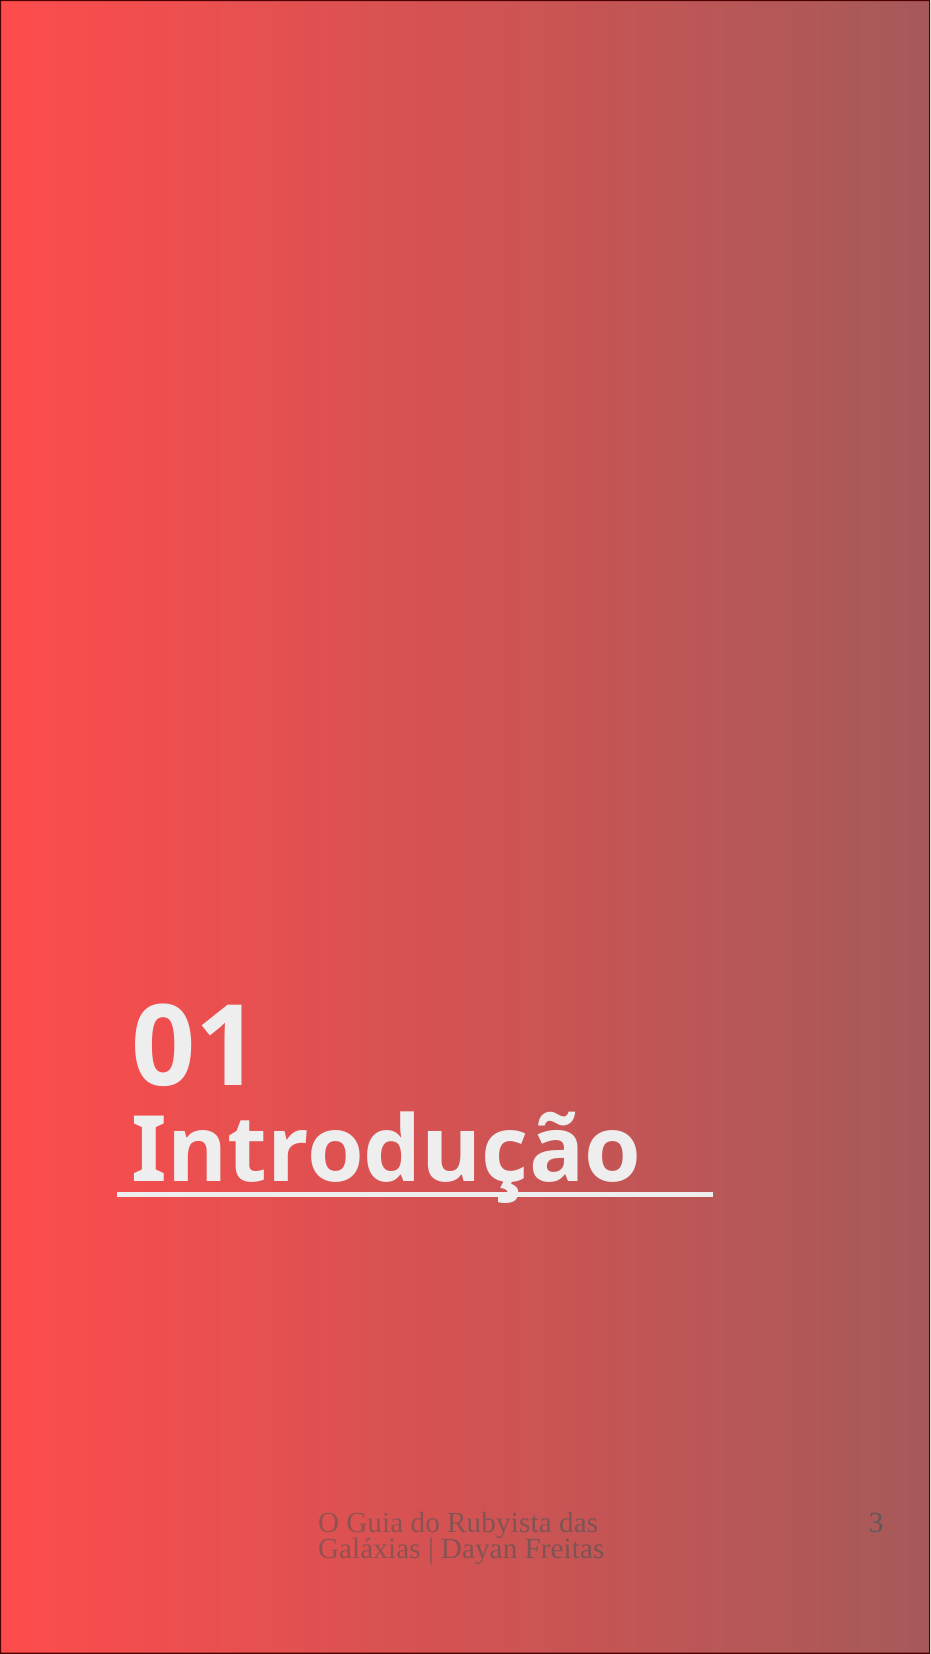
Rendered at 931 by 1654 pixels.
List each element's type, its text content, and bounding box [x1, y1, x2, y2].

text_box [0, 0, 931, 1654]
text_box Introdução [116, 1076, 909, 1183]
text_box 01 [116, 957, 302, 1086]
